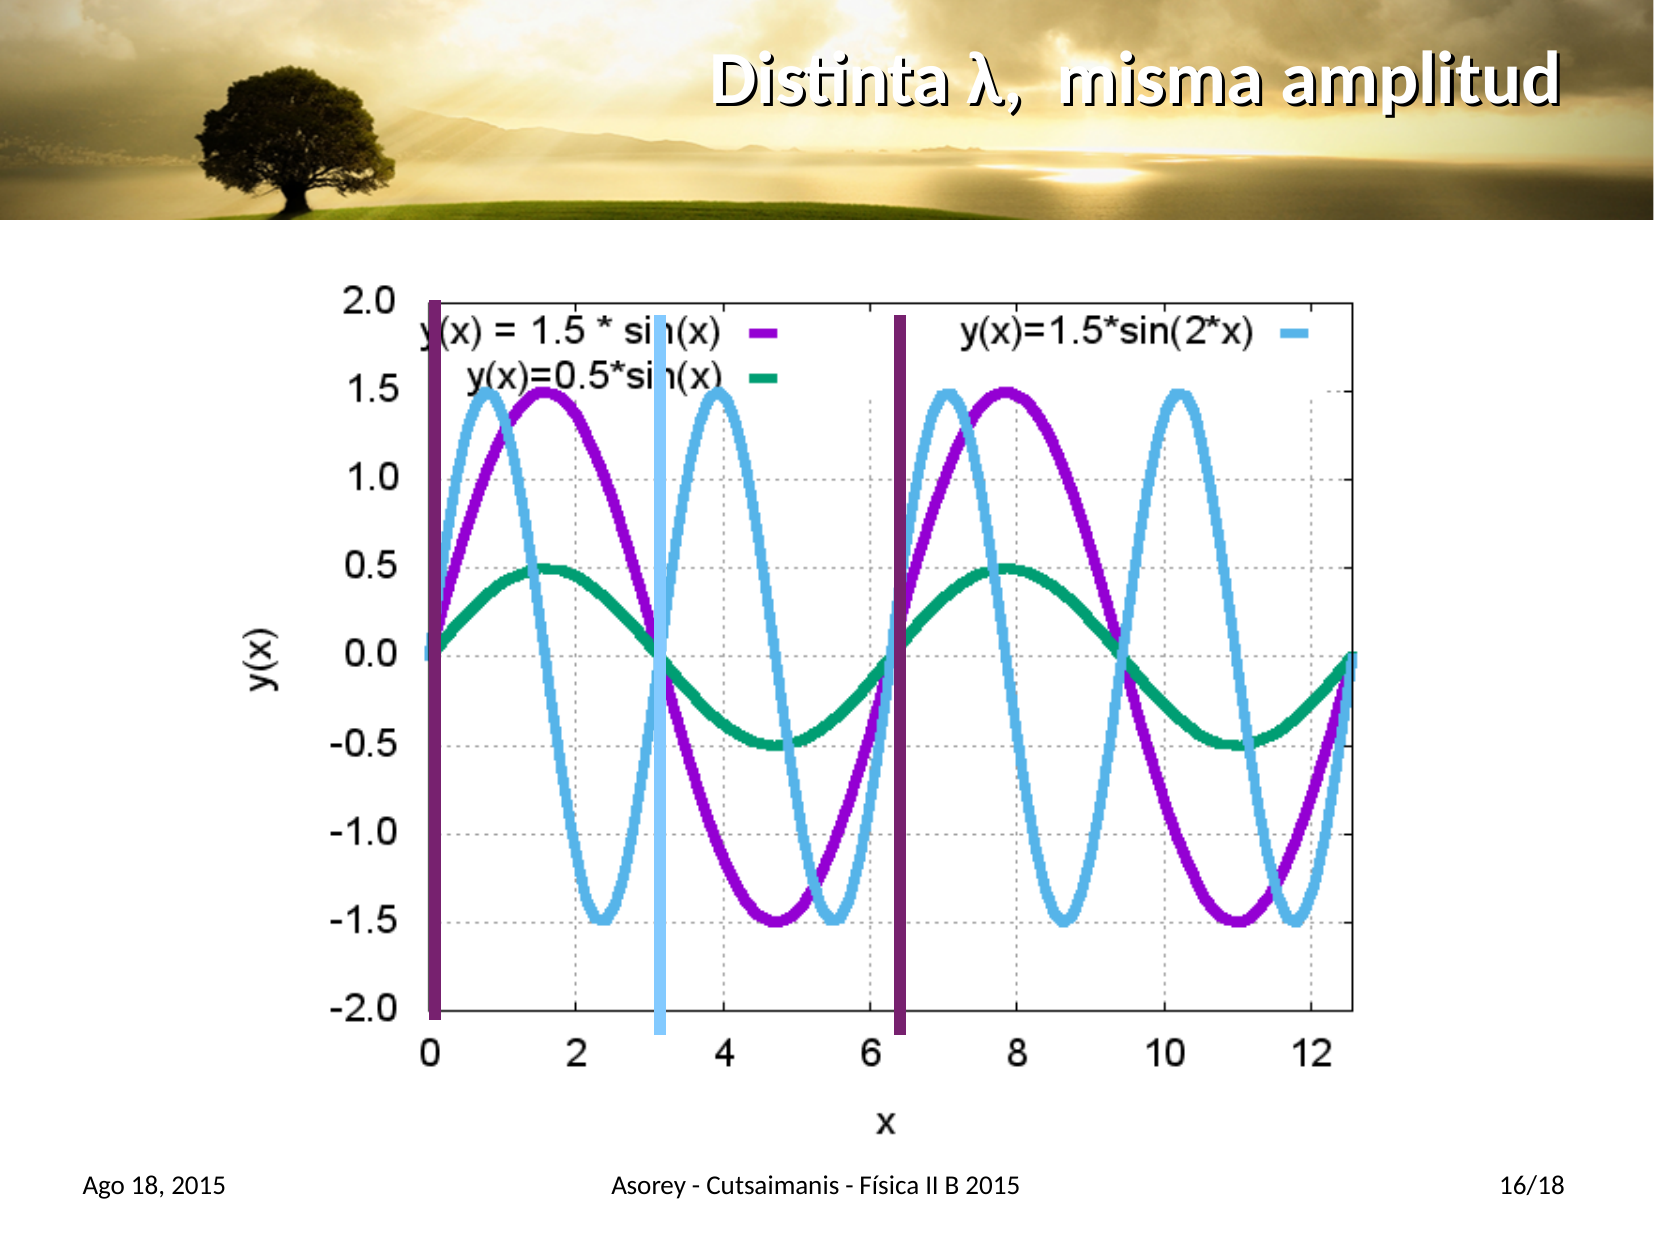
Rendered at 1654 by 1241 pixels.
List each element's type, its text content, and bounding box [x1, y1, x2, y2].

picture [0, 0, 1654, 220]
picture [226, 254, 1427, 1156]
title Distinta λ, misma amplitud [75, 19, 1564, 151]
